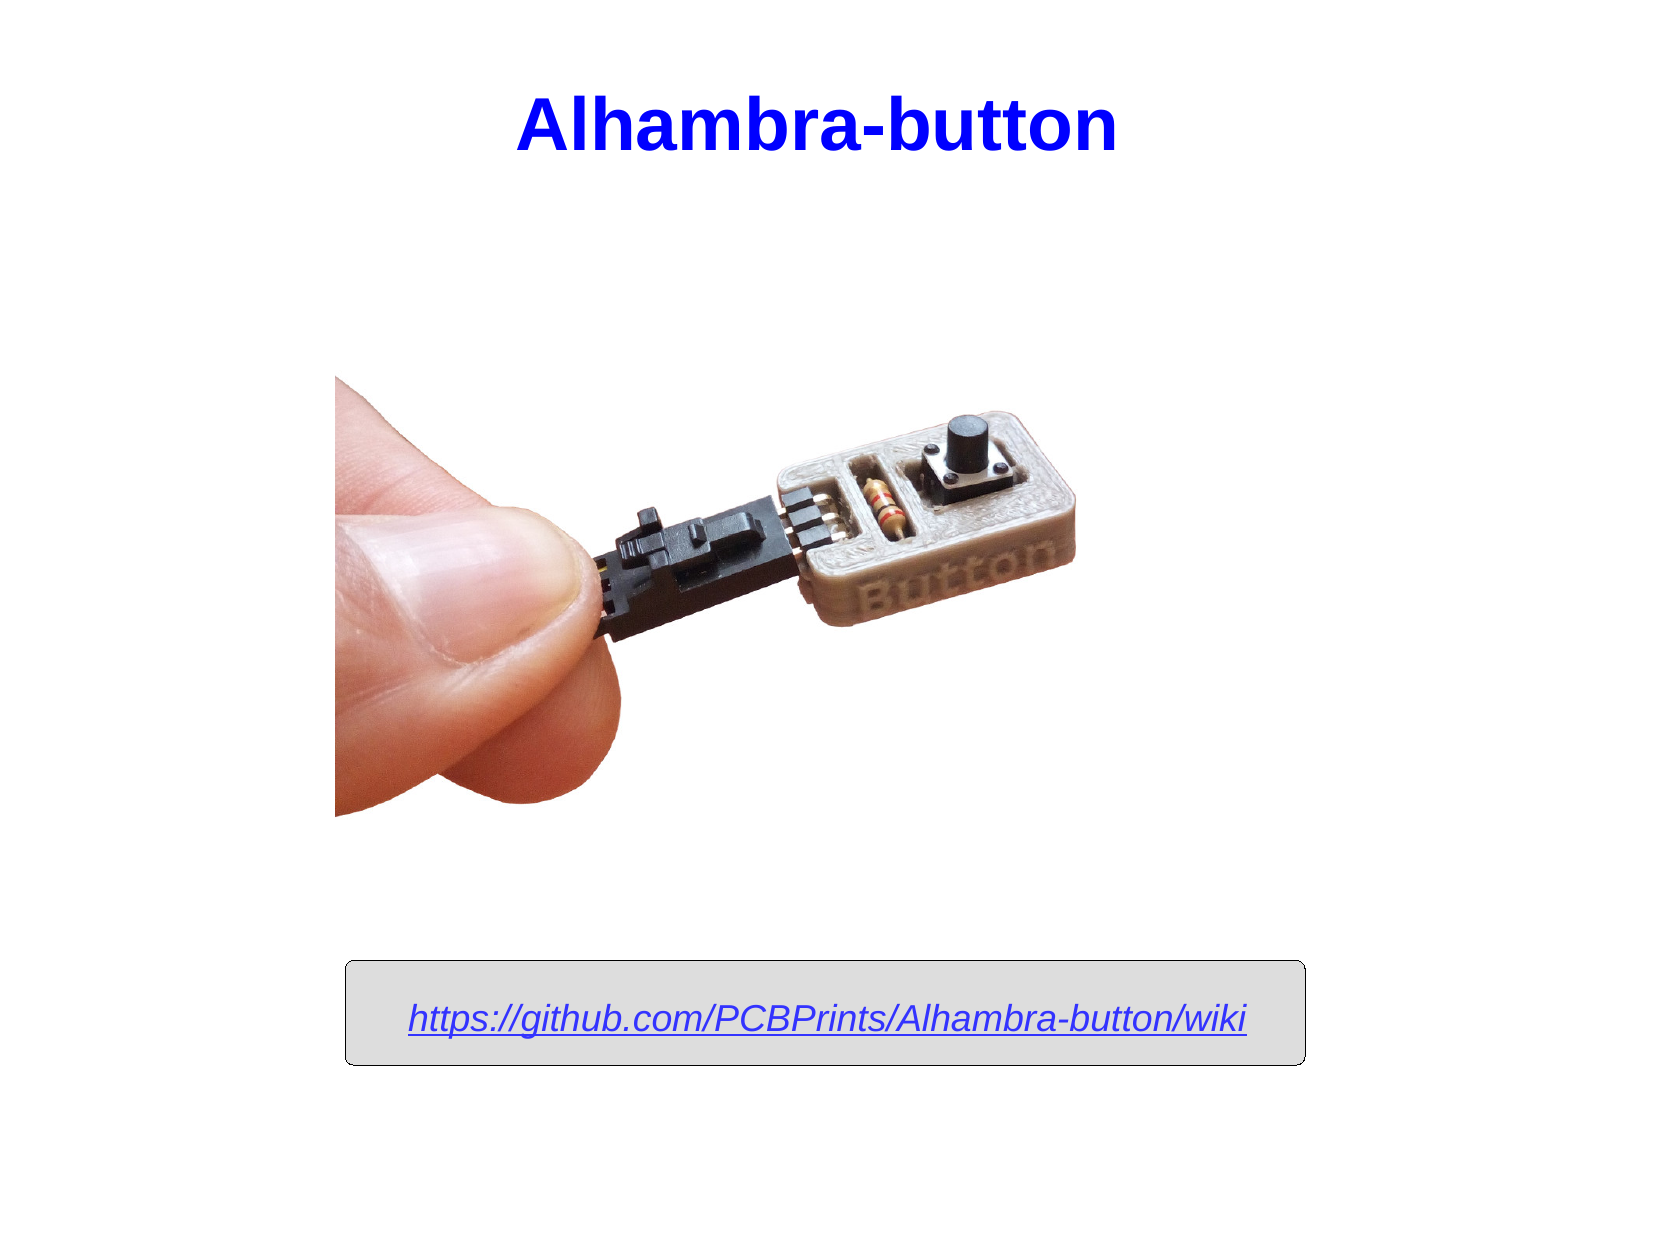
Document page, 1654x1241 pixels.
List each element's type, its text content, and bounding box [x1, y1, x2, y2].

text_box [345, 1047, 1306, 1066]
text_box https://github.com/PCBPrints/Alhambra-button/wiki [200, 990, 1456, 1047]
picture [335, 189, 1271, 939]
text_box [345, 960, 1306, 990]
text_box Alhambra-button [90, 75, 1546, 174]
